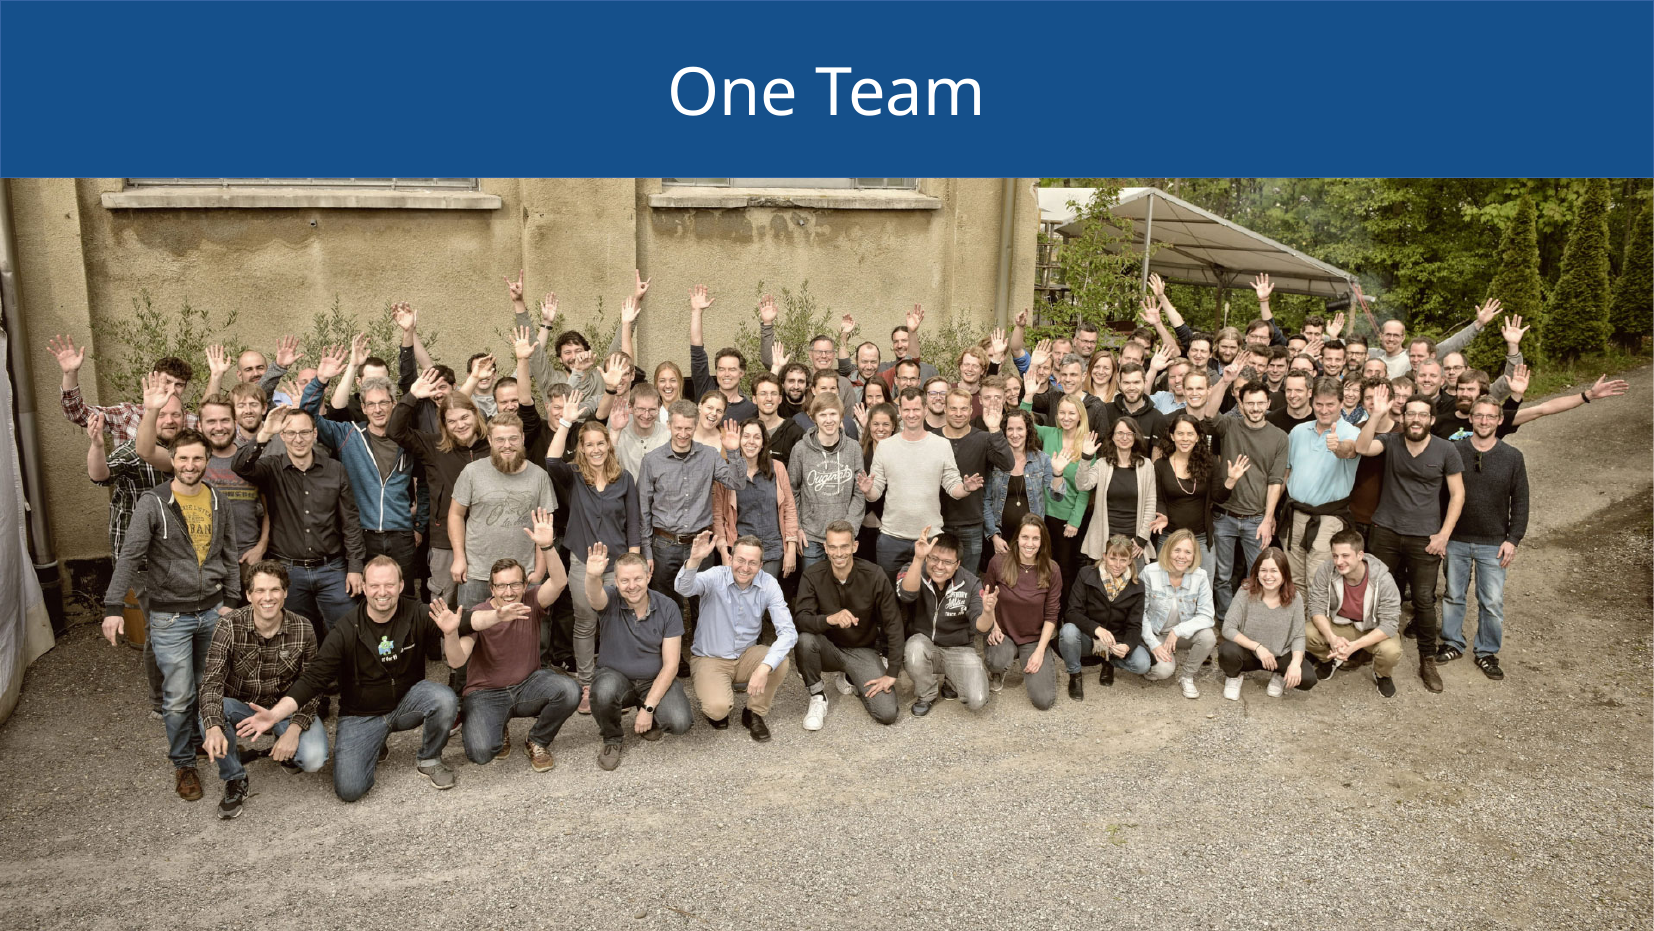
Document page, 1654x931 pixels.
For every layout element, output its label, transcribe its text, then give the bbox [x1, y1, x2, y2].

title One Team [82, 1, 1571, 178]
picture [0, 178, 1654, 931]
